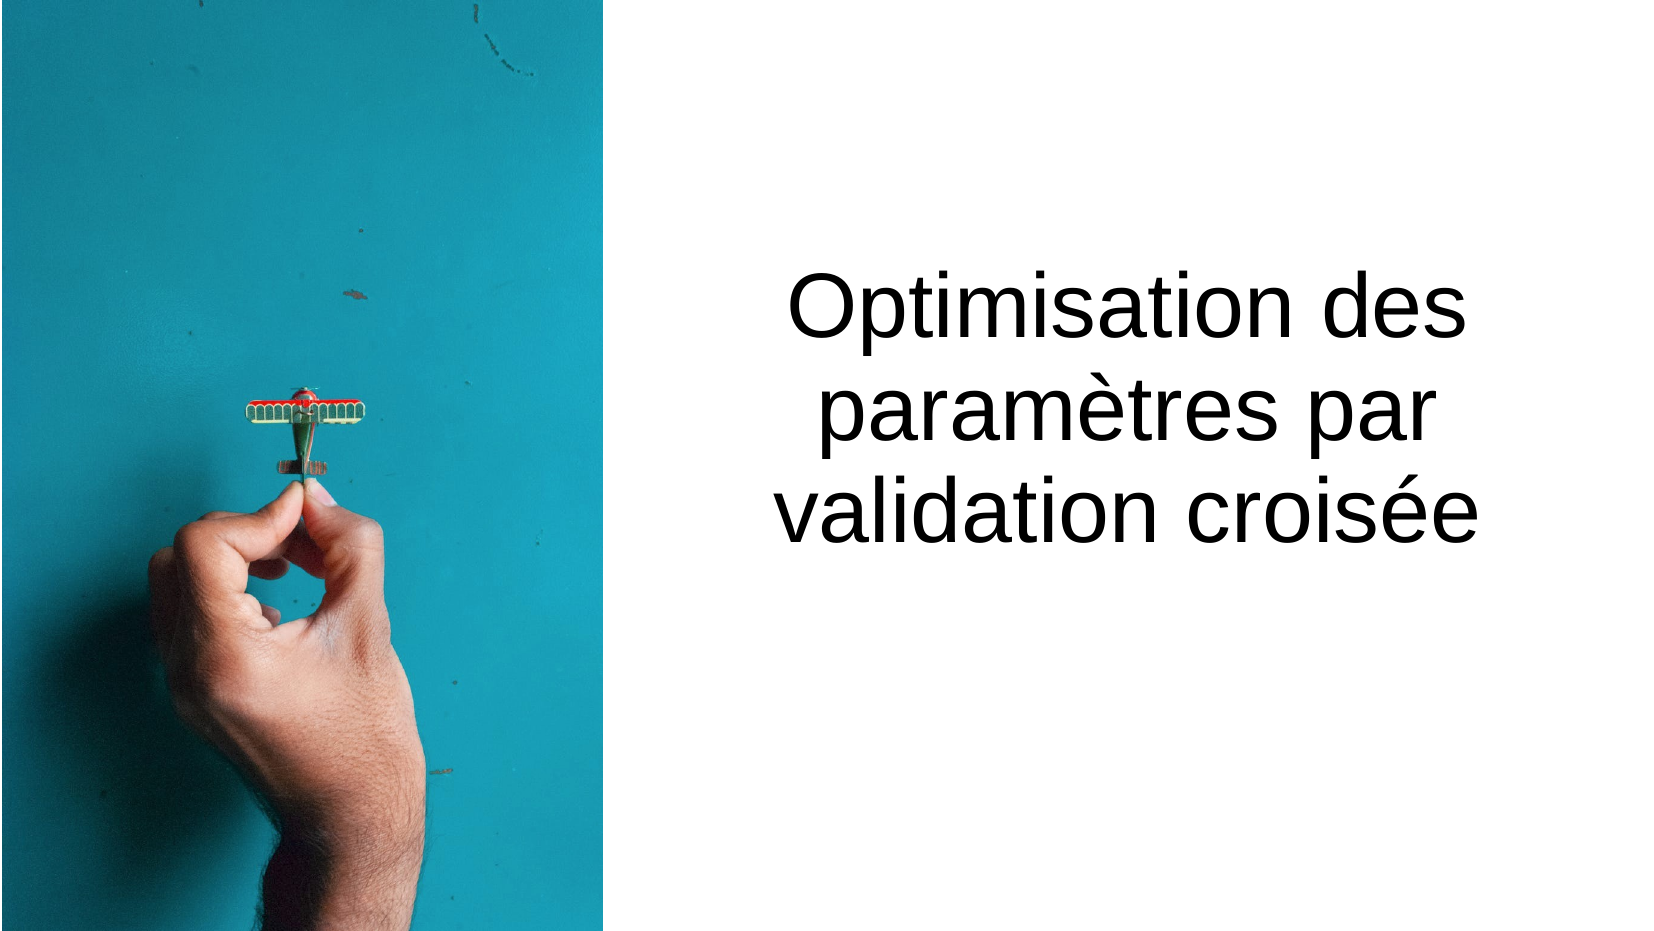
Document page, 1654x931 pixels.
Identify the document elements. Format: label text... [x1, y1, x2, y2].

picture [2, 0, 603, 931]
title Optimisation des paramètres par validation croisée [685, 37, 1571, 780]
